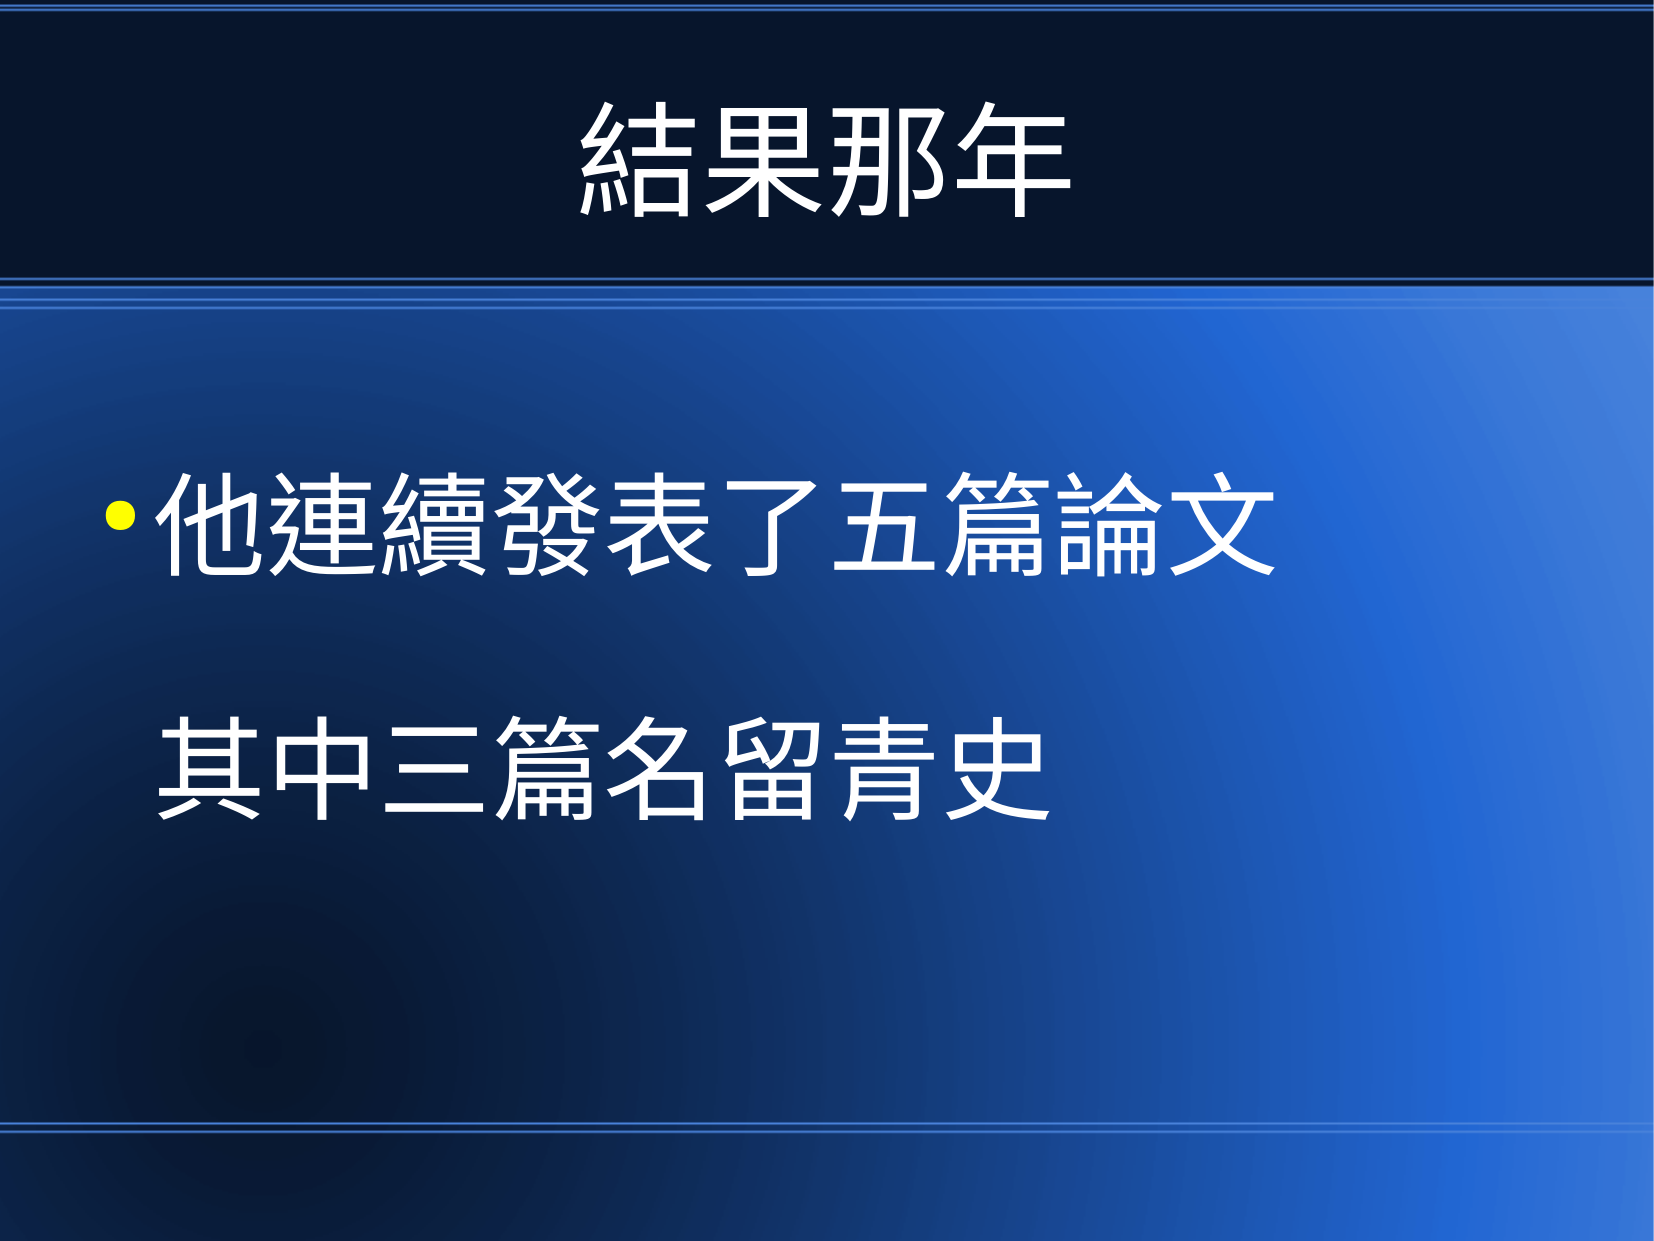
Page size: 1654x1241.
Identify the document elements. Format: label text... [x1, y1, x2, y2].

title 結果那年 [82, 49, 1571, 257]
list 他連續發表了五篇論文 其中三篇名留青史 [82, 355, 1571, 1241]
picture [0, 0, 1654, 1241]
